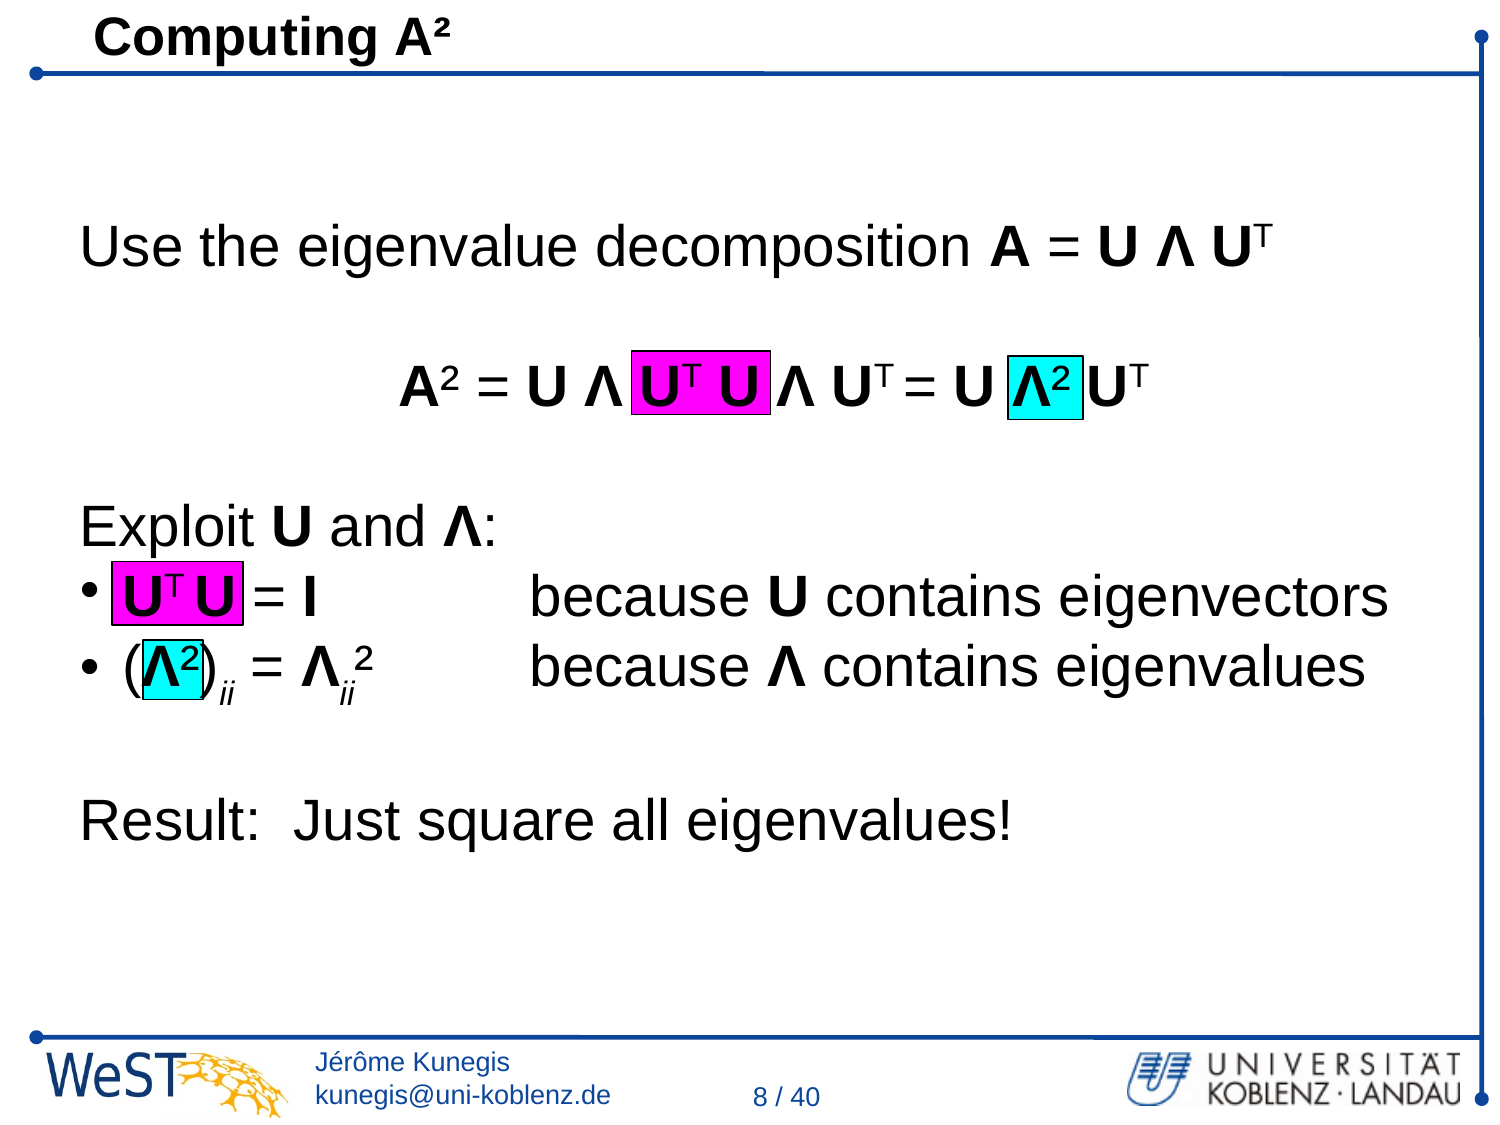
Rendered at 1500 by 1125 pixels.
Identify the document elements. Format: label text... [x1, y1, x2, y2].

text_box Use the eigenvalue decomposition A = U Λ UT A² = U Λ UT U Λ UT = U Λ² UT Exploit U and Λ: UT U = I because U contains eigenvectors (Λ²)ii = Λii² because Λ contains eigenvalues Result: Just square all eigenvalues! [65, 200, 1483, 1005]
text_box Computing A² [78, 0, 1477, 74]
picture [1127, 1052, 1460, 1106]
picture [41, 1046, 302, 1118]
